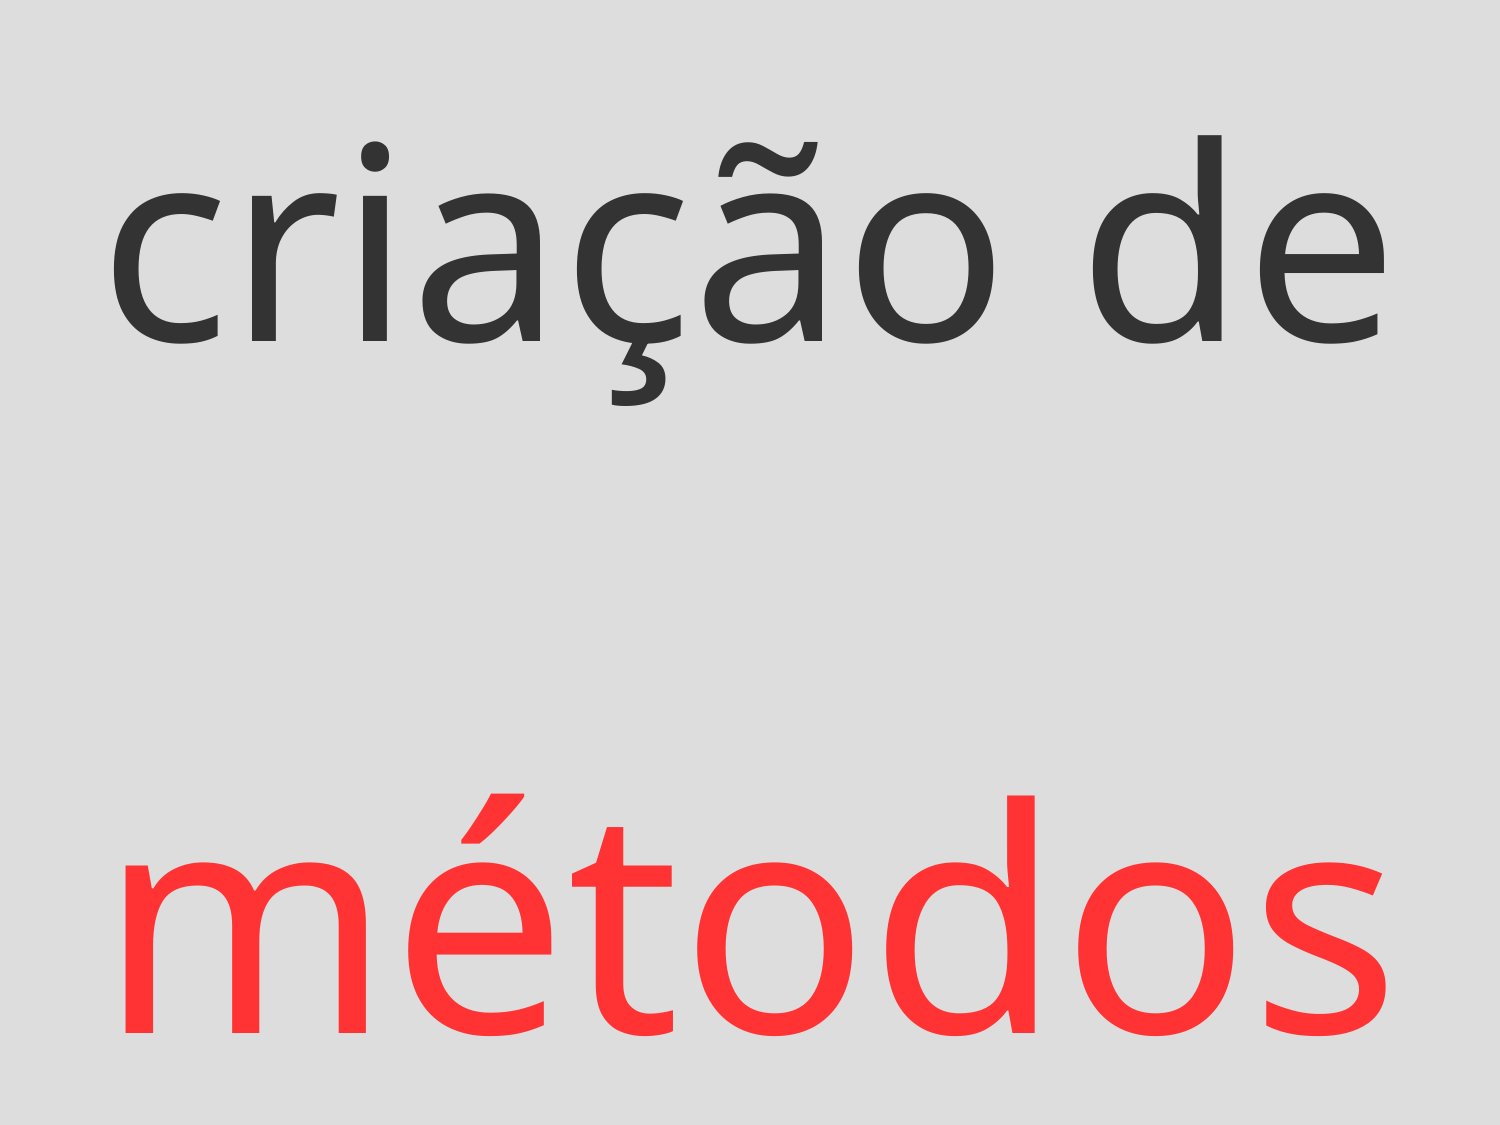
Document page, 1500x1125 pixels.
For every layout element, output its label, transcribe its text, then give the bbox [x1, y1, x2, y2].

title criação de métodos de inversão [75, 57, 1425, 975]
